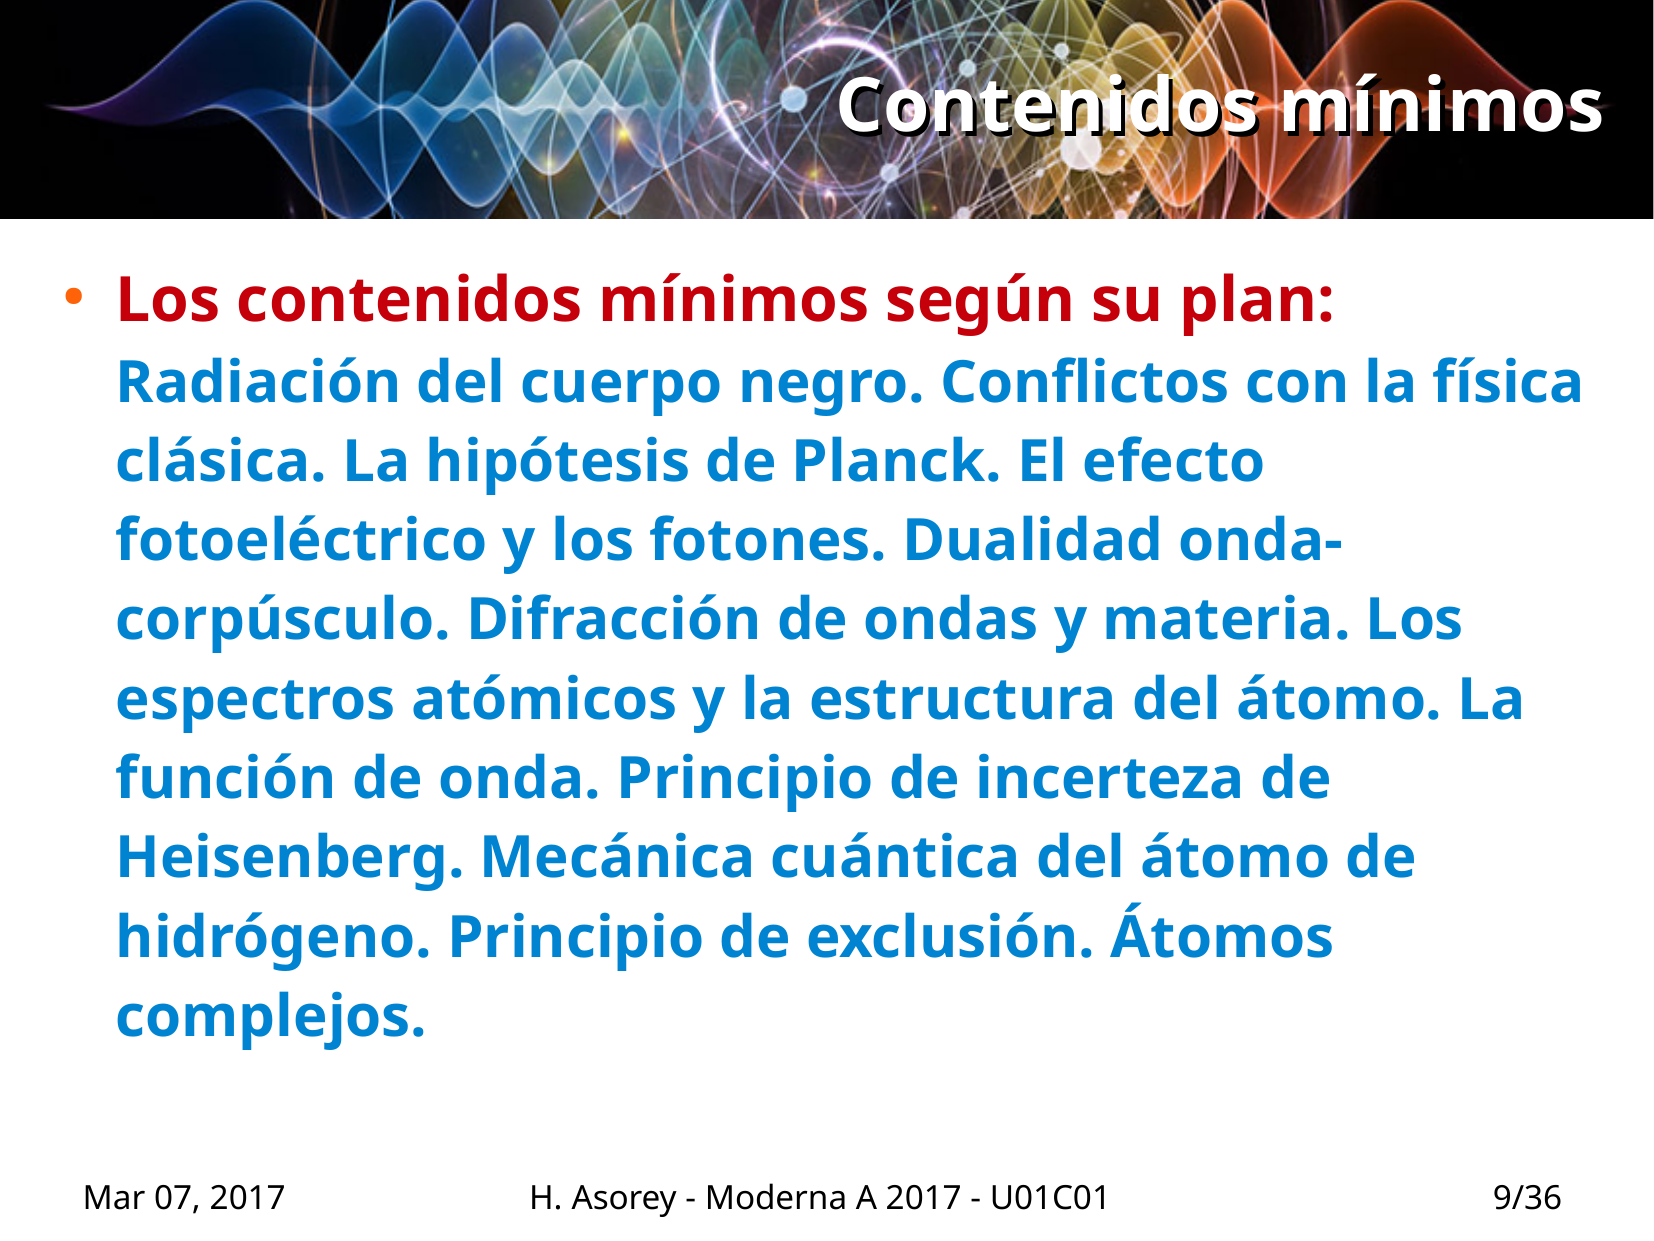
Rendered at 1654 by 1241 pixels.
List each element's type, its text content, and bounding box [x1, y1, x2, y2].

list Los contenidos mínimos según su plan: Radiación del cuerpo negro. Conflictos con la física clásica. La hipótesis de Planck. El efecto fotoeléctrico y los fotones. Dualidad onda-corpúsculo. Difracción de ondas y materia. Los espectros atómicos y la estructura del átomo. La función de onda. Principio de incerteza de Heisenberg. Mecánica cuántica del átomo de hidrógeno. Principio de exclusión. Átomos complejos. [45, 255, 1606, 1156]
picture [0, 0, 1654, 219]
title Contenidos mínimos [45, 15, 1606, 191]
